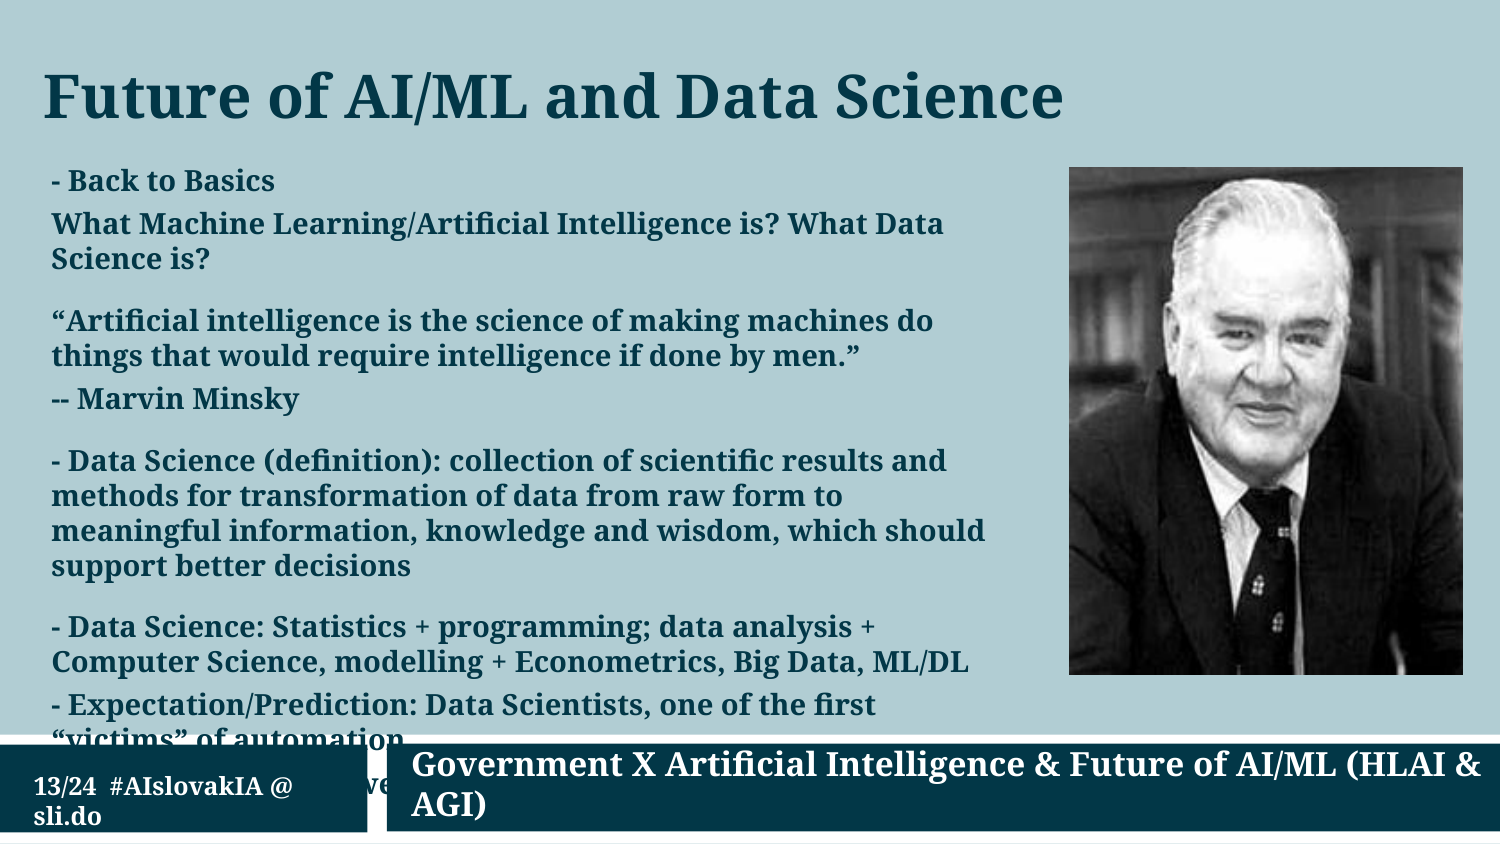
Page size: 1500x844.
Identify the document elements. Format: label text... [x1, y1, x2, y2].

text_box 13/24 #AIslovakIA @ sli.do [22, 764, 362, 808]
text_box Future of AI/ML and Data Science [32, 33, 1475, 156]
text_box Government X Artificial Intelligence & Future of AI/ML (HLAI & AGI) [400, 740, 1500, 826]
text_box - Back to Basics What Machine Learning/Artificial Intelligence is? What Data Science is? “Artificial intelligence is the science of making machines do things that would require intelligence if done by men.” -- Marvin Minsky - Data Science (definition): collection of scientific results and methods for transformation of data from raw form to meaningful information, knowledge and wisdom, which should support better decisions - Data Science: Statistics + programming; data analysis + Computer Science, modelling + Econometrics, Big Data, ML/DL - Expectation/Prediction: Data Scientists, one of the first “victims” of automation - Is Data Reality? Do we model reality? (noise/signal) [40, 156, 1024, 709]
picture [1069, 167, 1463, 675]
